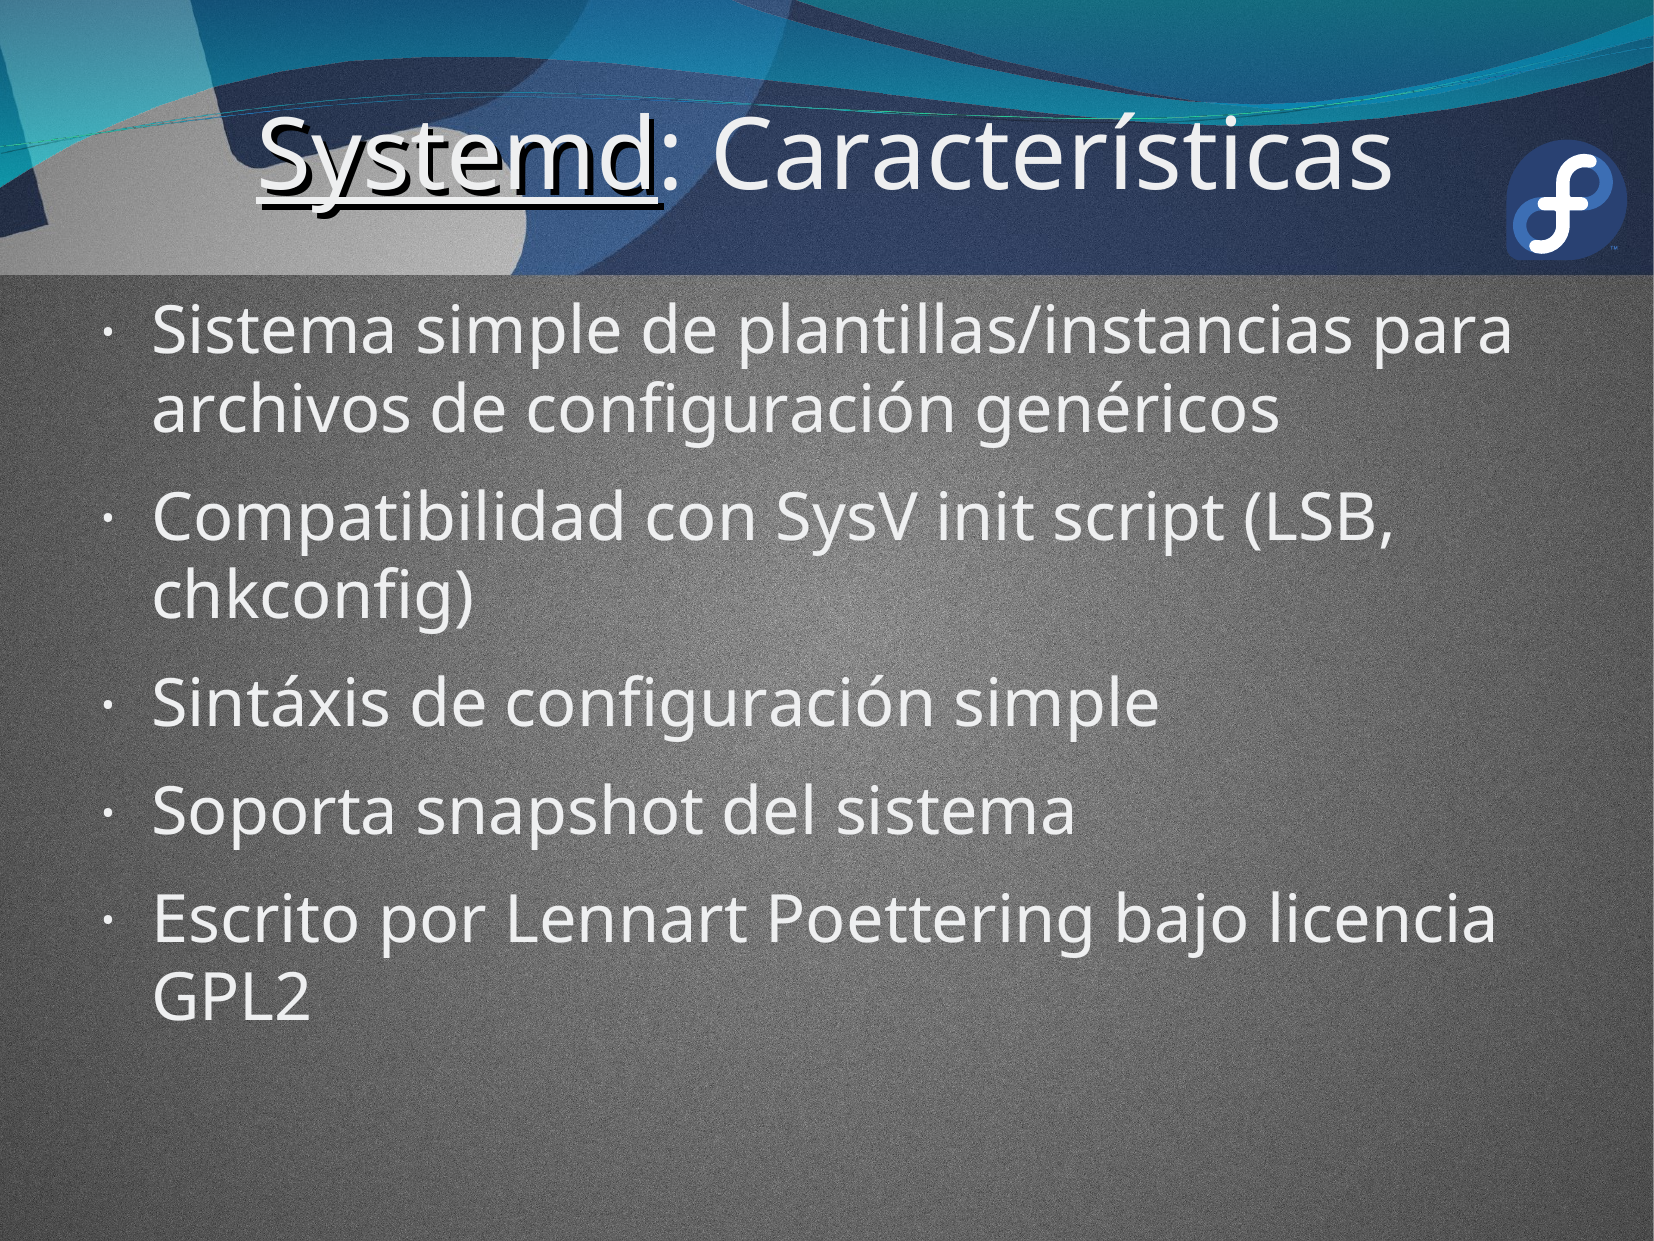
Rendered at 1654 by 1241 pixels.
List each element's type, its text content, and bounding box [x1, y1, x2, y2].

picture [0, 0, 1654, 1241]
text_box Systemd: Características [82, 49, 1571, 257]
text_box Sistema simple de plantillas/instancias para archivos de configuración genéricos Compatibilidad con SysV init script (LSB, chkconfig) Sintáxis de configuración simple Soporta snapshot del sistema Escrito por Lennart Poettering bajo licencia GPL2 [82, 290, 1571, 1109]
